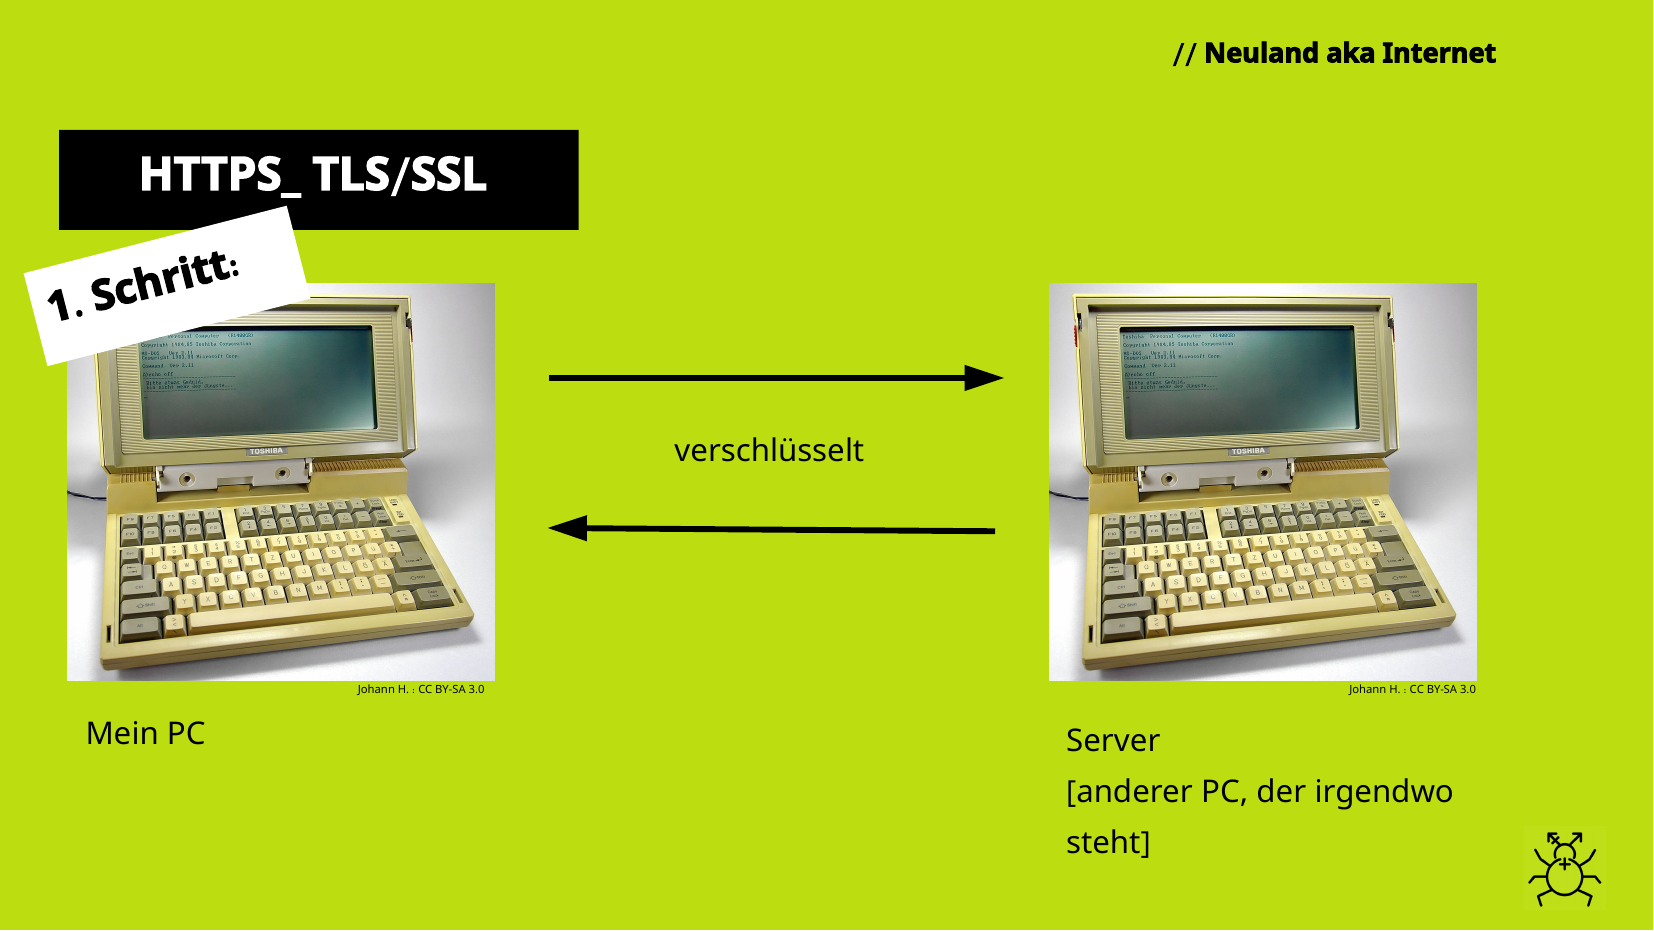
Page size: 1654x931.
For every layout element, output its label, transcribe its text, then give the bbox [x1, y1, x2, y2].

text_box Johann H. : CC BY-SA 3.0 [343, 673, 591, 707]
text_box // Neuland aka Internet [1157, 24, 1630, 83]
picture [1049, 283, 1477, 681]
text_box verschlüsselt [659, 418, 910, 485]
text_box Server [anderer PC, der irgendwo steht] [1051, 708, 1489, 877]
picture [1523, 826, 1607, 910]
picture [67, 283, 495, 681]
title HTTPS_ TLS/SSL [59, 129, 579, 230]
text_box Mein PC [70, 702, 497, 768]
text_box 1. Schritt: [23, 205, 311, 367]
text_box Johann H. : CC BY-SA 3.0 [1334, 673, 1583, 707]
